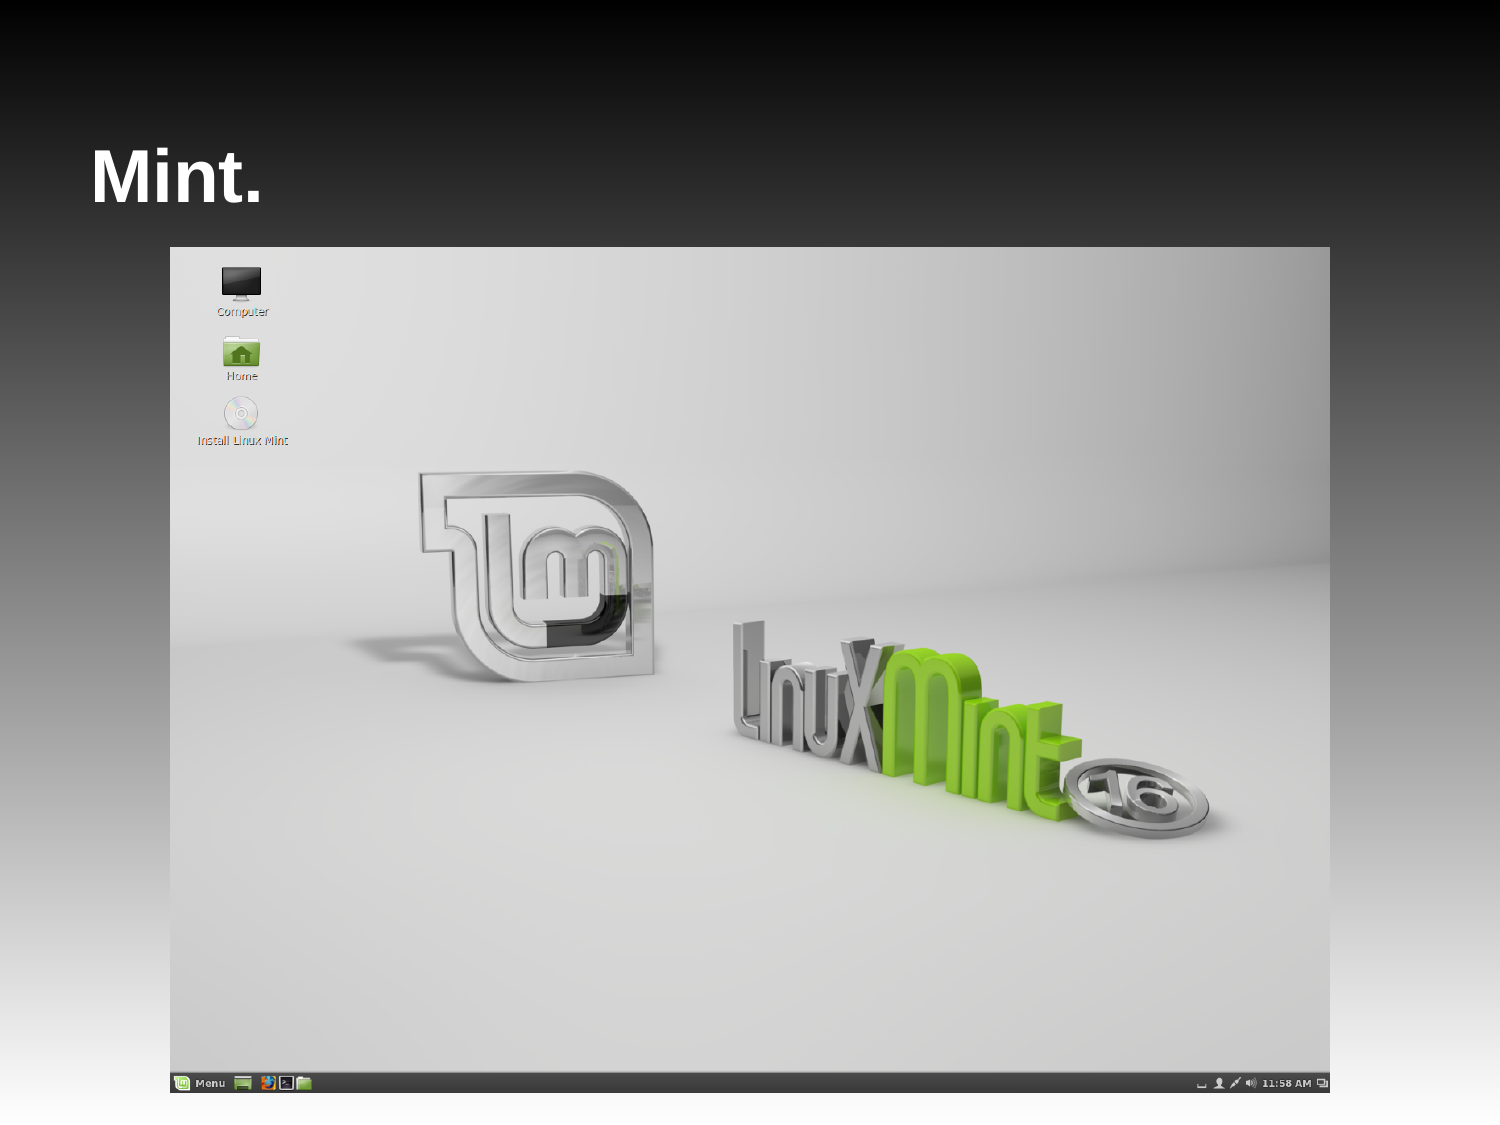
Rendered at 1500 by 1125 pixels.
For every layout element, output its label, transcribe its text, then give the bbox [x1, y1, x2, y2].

title Mint. [75, 45, 1425, 233]
picture [170, 247, 1330, 1093]
